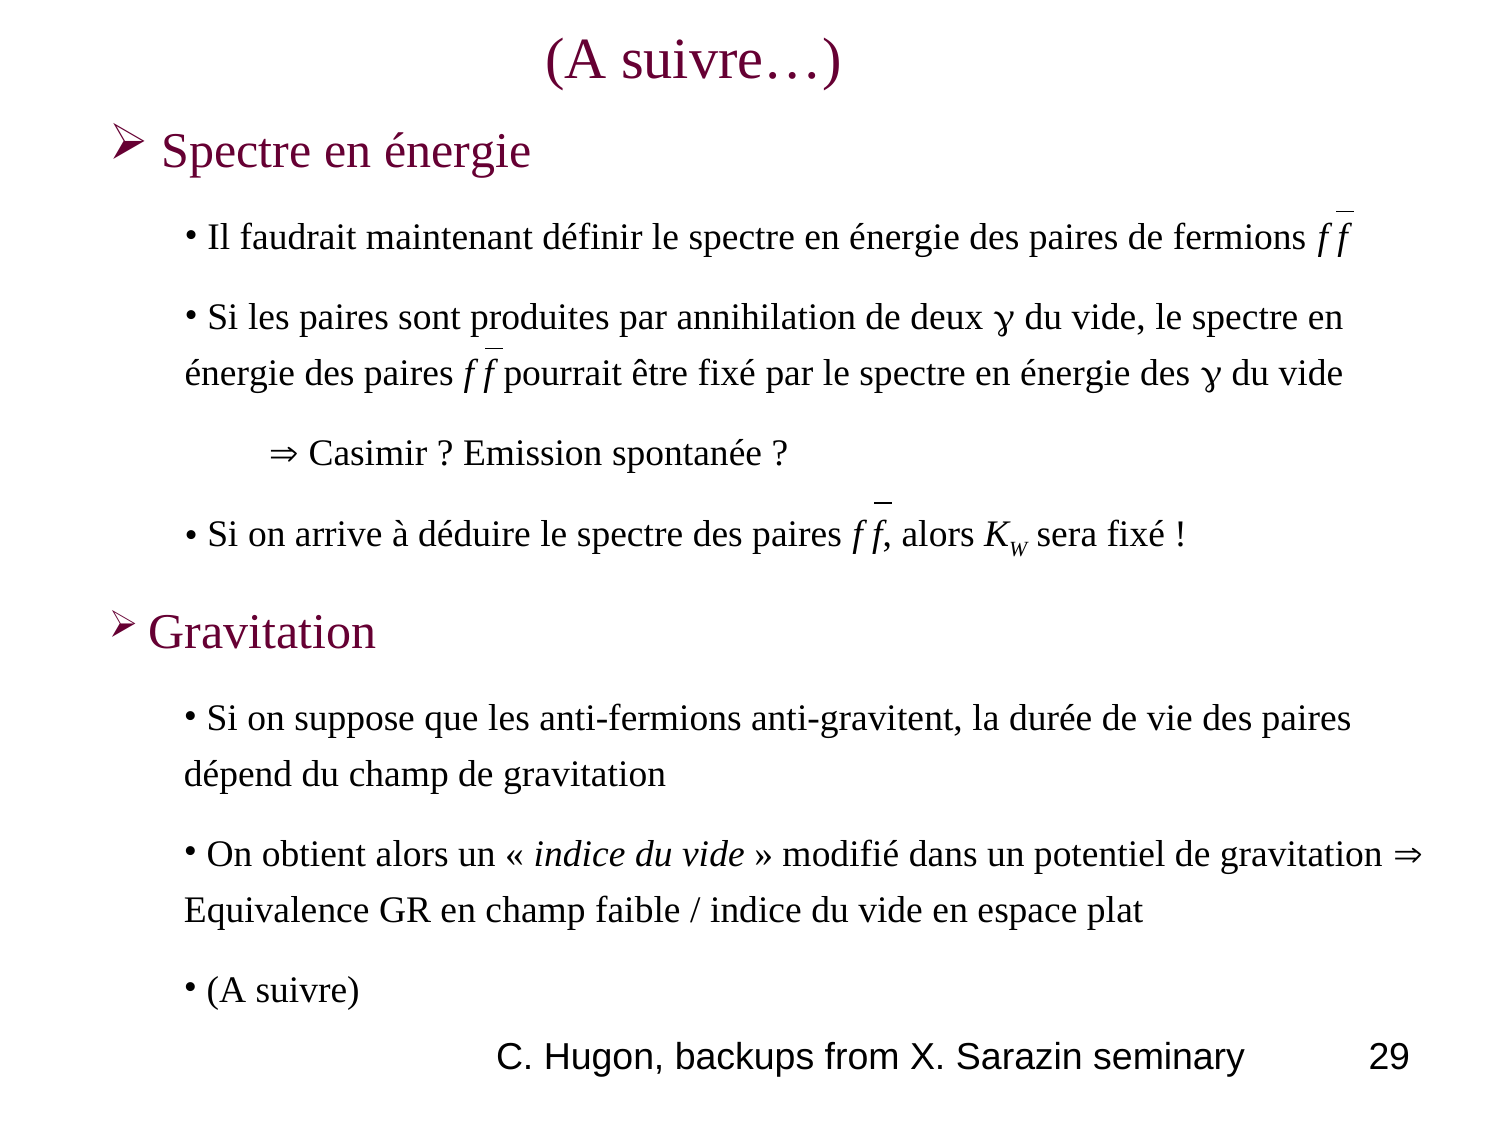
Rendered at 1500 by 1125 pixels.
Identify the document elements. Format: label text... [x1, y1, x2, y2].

text_box Spectre en énergie Il faudrait maintenant définir le spectre en énergie des paires de fermions f f Si les paires sont produites par annihilation de deux  du vide, le spectre en énergie des paires f f pourrait être fixé par le spectre en énergie des  du vide  Casimir ? Emission spontanée ? Si on arrive à déduire le spectre des paires f f, alors KW sera fixé ! [94, 95, 1440, 569]
text_box (A suivre…) [530, 12, 857, 95]
text_box Gravitation Si on suppose que les anti-fermions anti-gravitent, la durée de vie des paires dépend du champ de gravitation On obtient alors un « indice du vide » modifié dans un potentiel de gravitation  Equivalence GR en champ faible / indice du vide en espace plat (A suivre) [94, 575, 1439, 1018]
